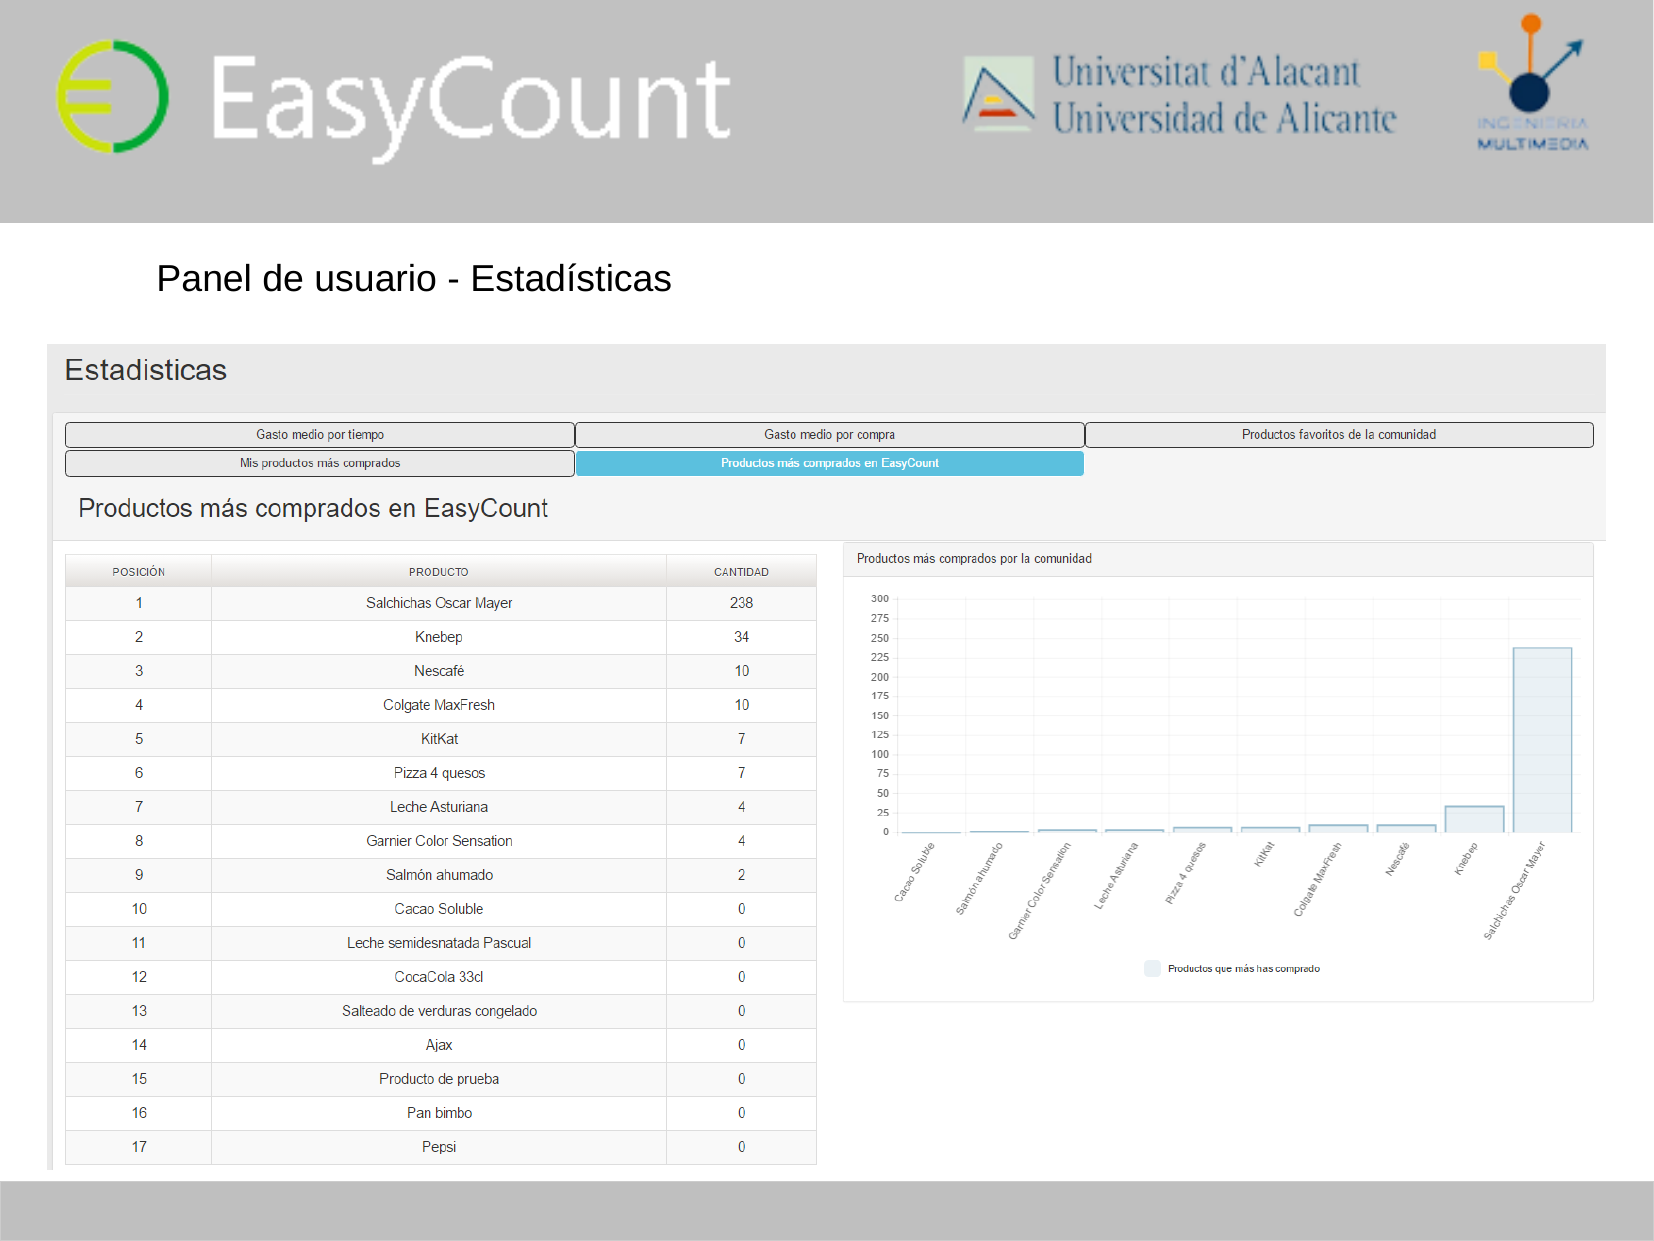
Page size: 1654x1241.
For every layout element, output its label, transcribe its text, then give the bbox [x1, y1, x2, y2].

picture [0, 0, 1654, 223]
picture [47, 344, 1606, 1170]
text_box [0, 1181, 1654, 1241]
text_box Panel de usuario - Estadísticas [141, 250, 688, 308]
